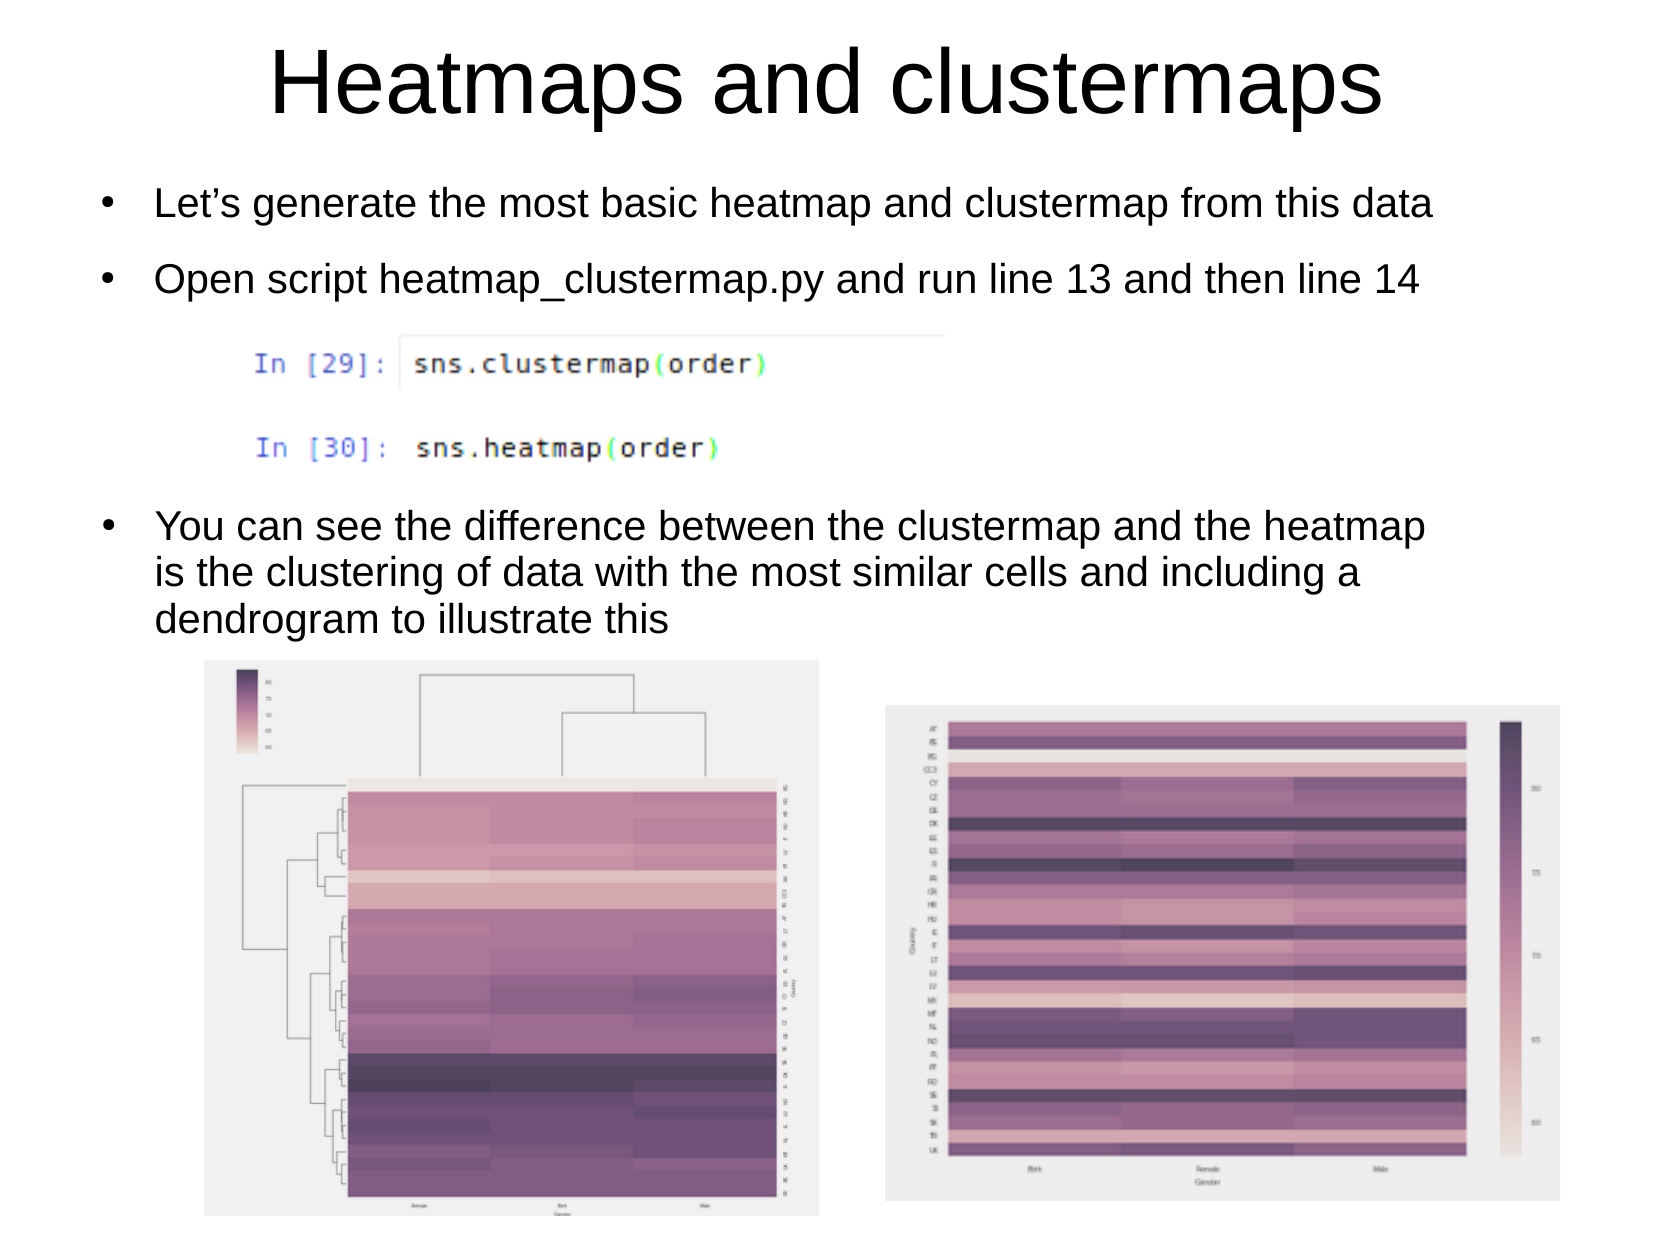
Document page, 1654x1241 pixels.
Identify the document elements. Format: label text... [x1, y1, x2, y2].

text_box You can see the difference between the clustermap and the heatmap is the clustering of data with the most similar cells and including a dendrogram to illustrate this [83, 502, 1452, 676]
title Heatmaps and clustermaps [82, 0, 1571, 179]
list Let’s generate the most basic heatmap and clustermap from this data Open script heatmap_clustermap.py and run line 13 and then line 14 [82, 179, 1571, 899]
picture [885, 705, 1561, 1201]
picture [204, 660, 820, 1216]
picture [195, 414, 769, 475]
picture [163, 330, 946, 390]
